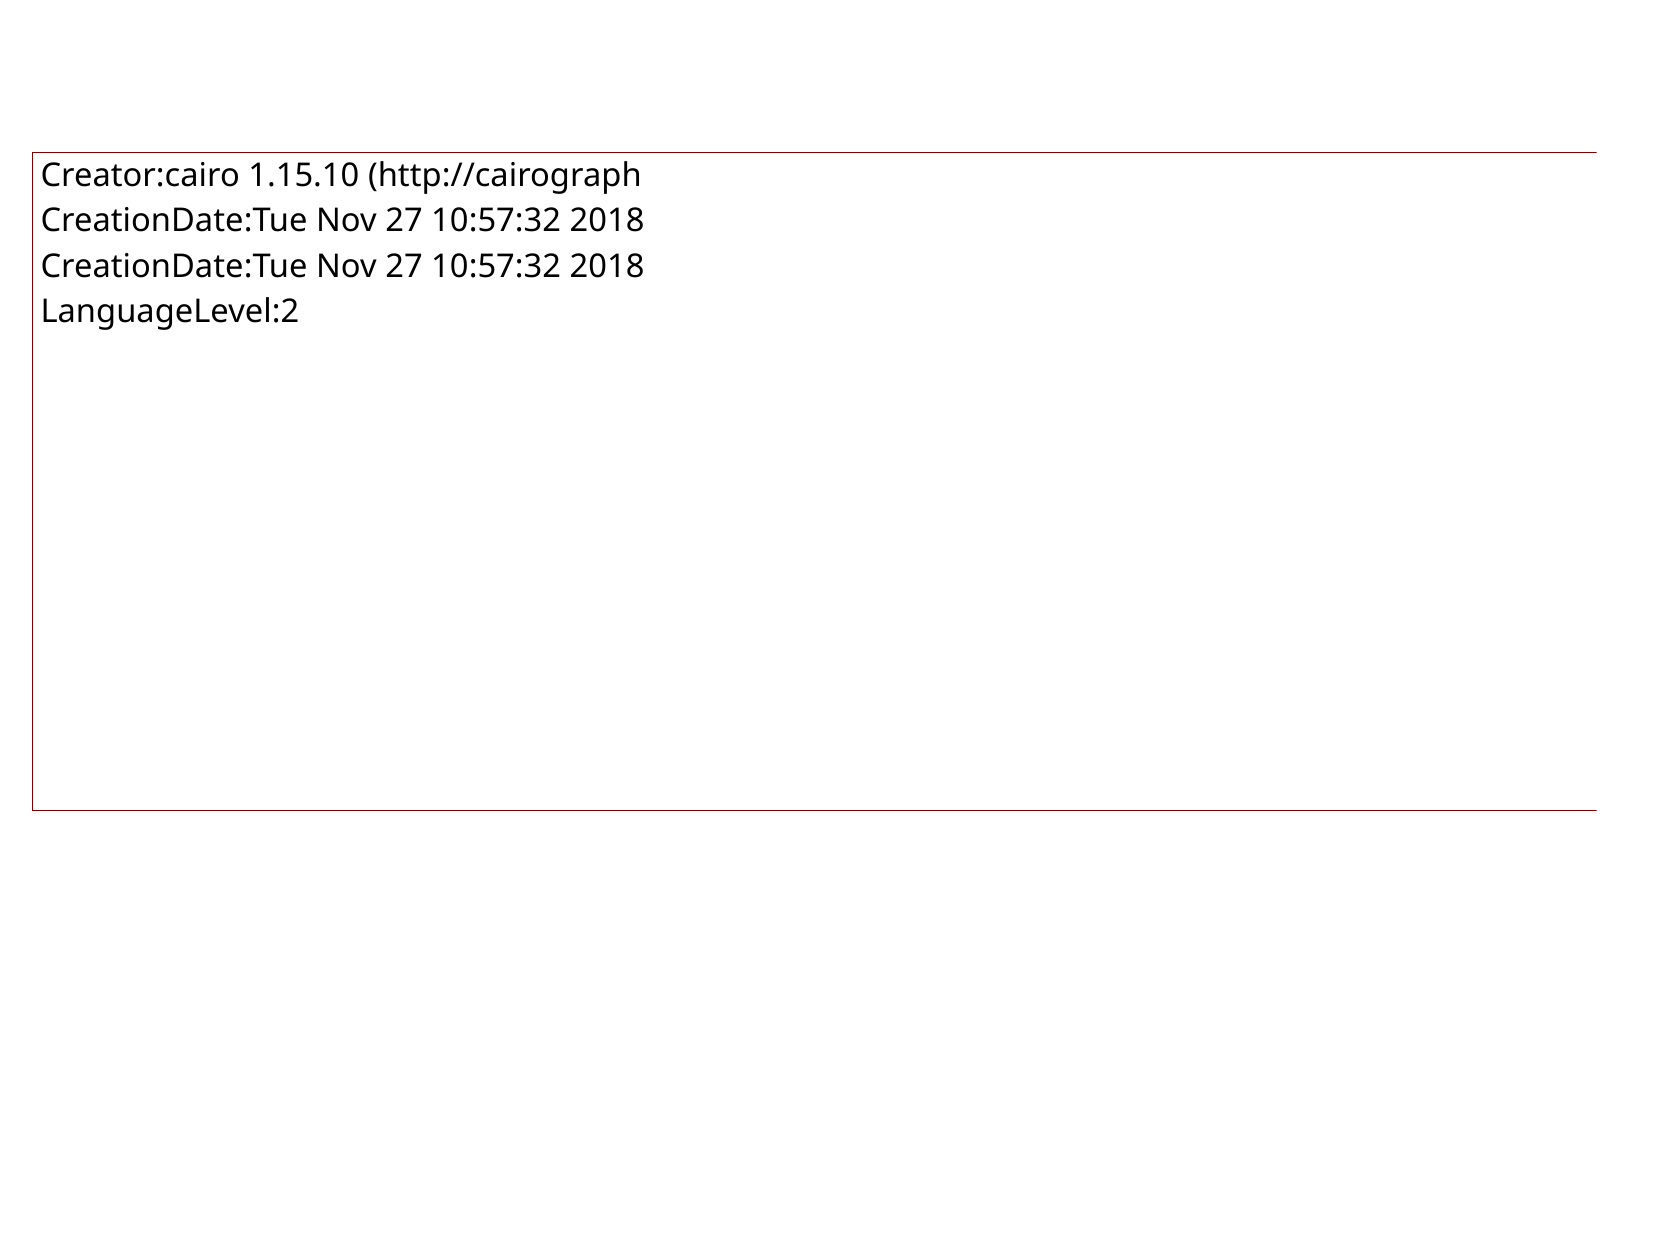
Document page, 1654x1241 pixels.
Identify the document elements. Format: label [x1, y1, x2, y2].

picture [30, 150, 1597, 811]
